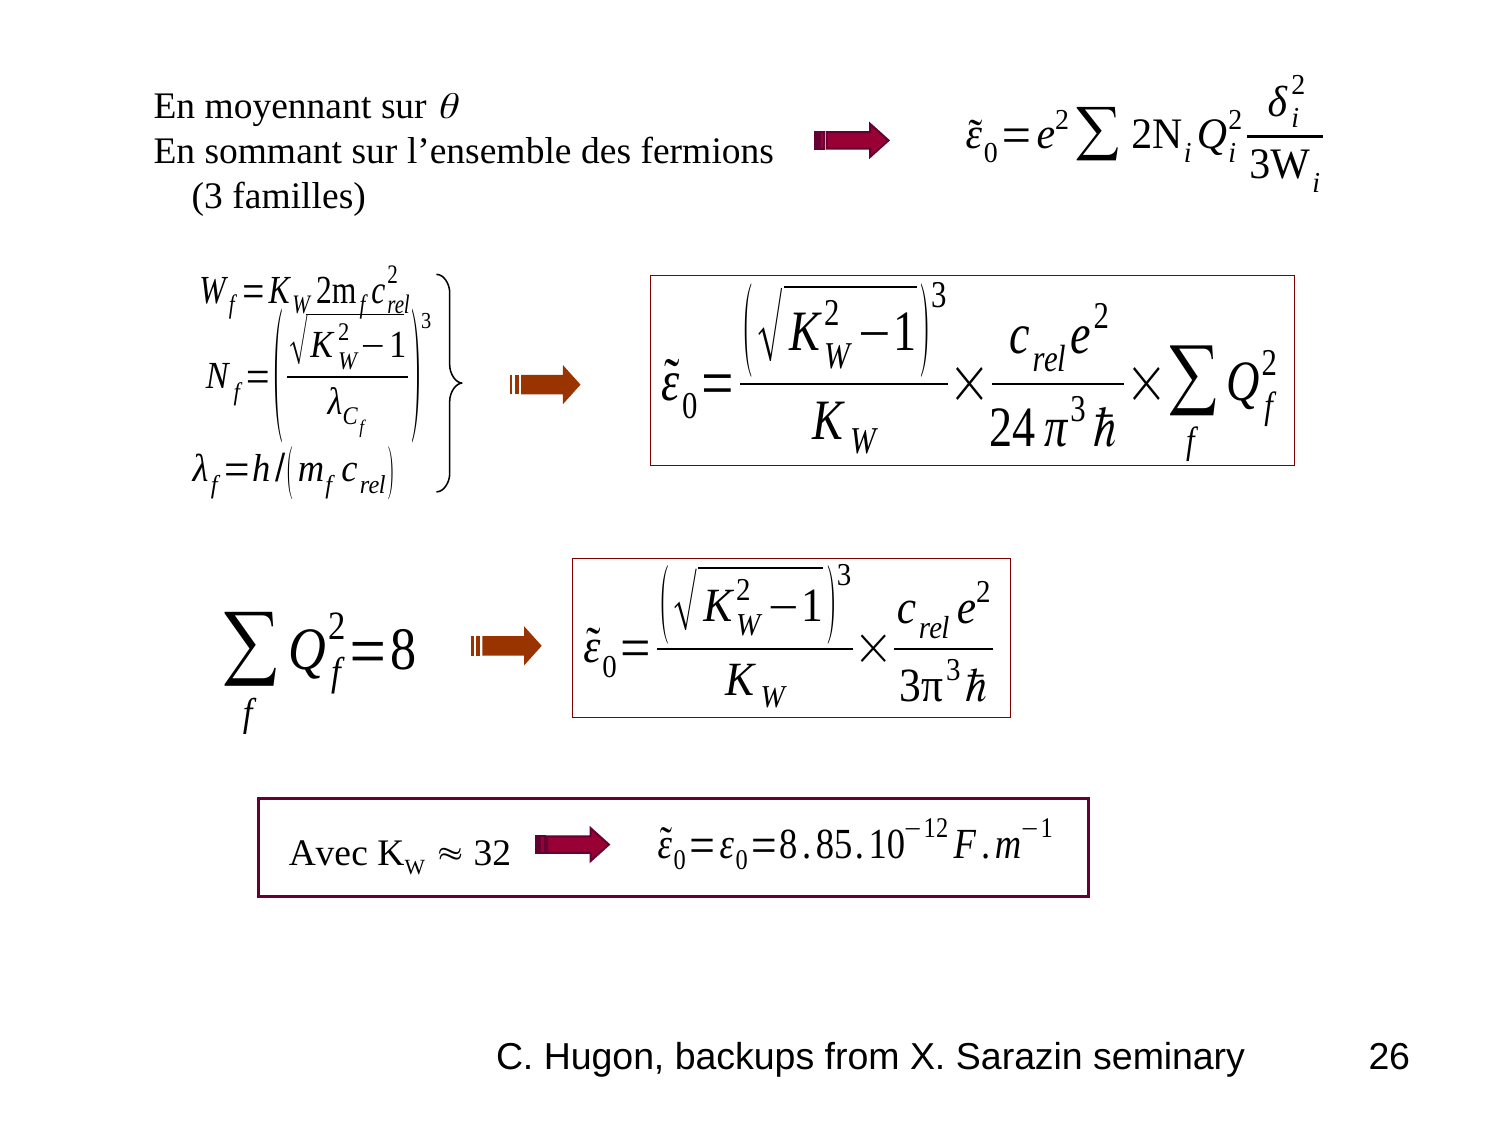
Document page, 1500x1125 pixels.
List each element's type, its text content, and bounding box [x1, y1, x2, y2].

text_box [547, 828, 609, 862]
text_box [482, 626, 542, 666]
text_box [820, 132, 824, 149]
text_box [515, 375, 519, 394]
chart [572, 558, 1010, 718]
text_box En moyennant sur  En sommant sur l’ensemble des fermions (3 familles) [138, 73, 790, 224]
text_box [826, 123, 889, 157]
chart [650, 275, 1294, 466]
chart [648, 813, 1066, 877]
text_box [476, 636, 480, 656]
chart [955, 70, 1340, 199]
text_box Avec KW  32 [274, 809, 546, 887]
chart [181, 261, 444, 502]
chart [207, 605, 436, 734]
text_box [521, 365, 581, 405]
